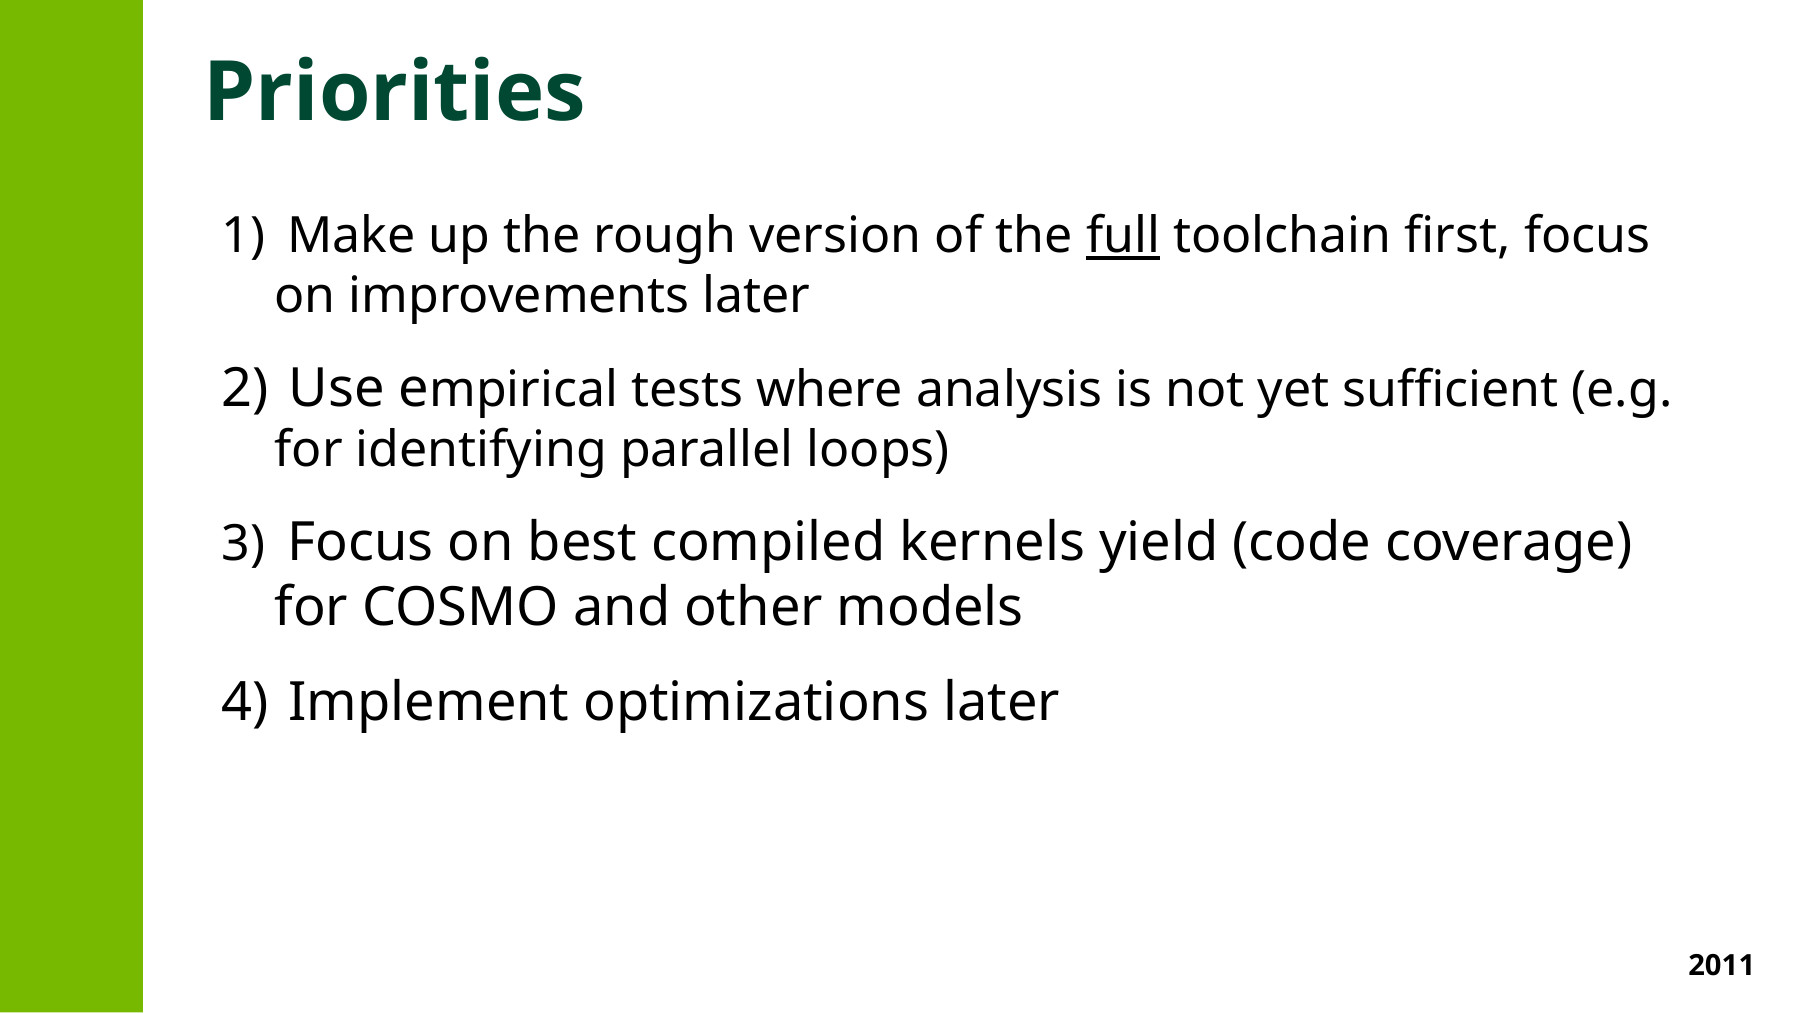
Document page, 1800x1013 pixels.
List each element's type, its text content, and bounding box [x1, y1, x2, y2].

title Priorities [188, 40, 1733, 195]
list Make up the rough version of the full toolchain first, focus on improvements later Use empirical tests where analysis is not yet sufficient (e.g. for identifying parallel loops) Focus on best compiled kernels yield (code coverage) for COSMO and other models Implement optimizations later [188, 195, 1733, 976]
